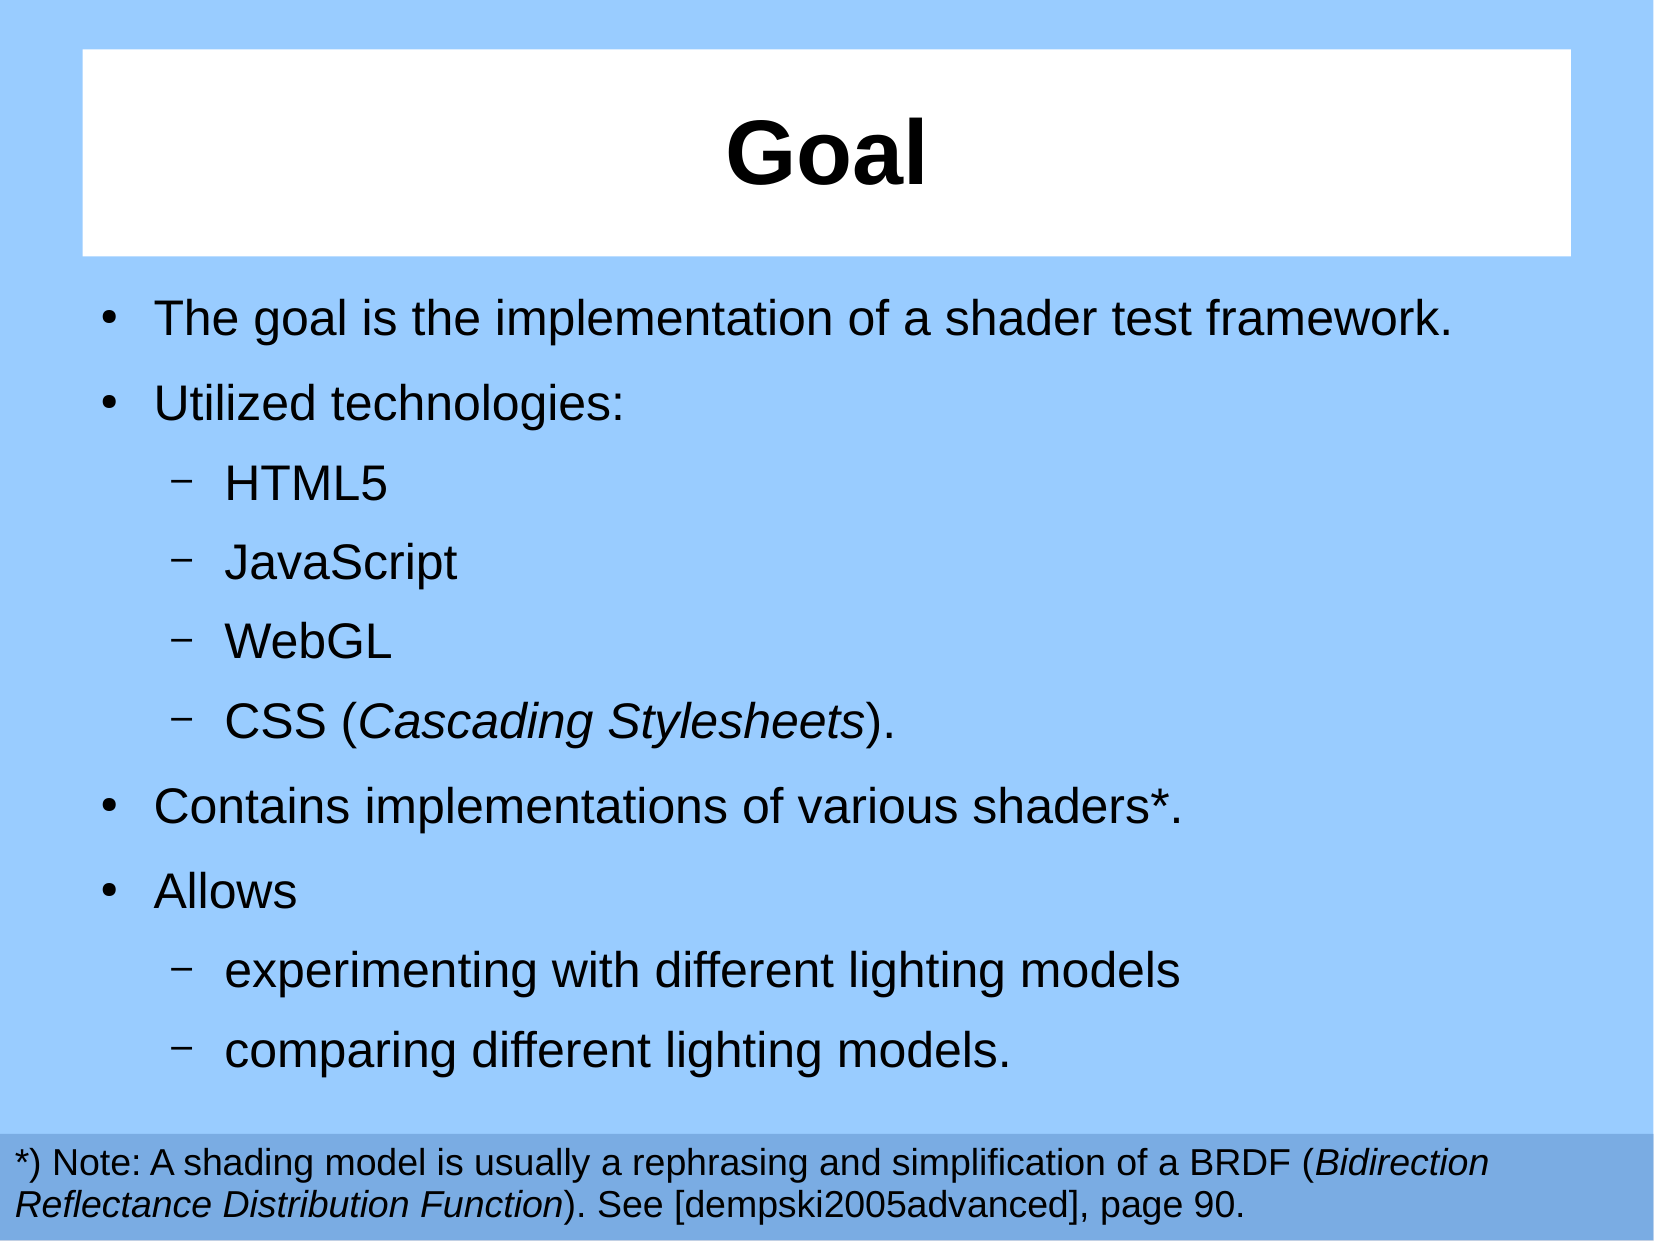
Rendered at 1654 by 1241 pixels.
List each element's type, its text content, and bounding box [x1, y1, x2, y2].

list The goal is the implementation of a shader test framework. Utilized technologies: HTML5 JavaScript WebGL CSS (Cascading Stylesheets). Contains implementations of various shaders*. Allows experimenting with different lighting models comparing different lighting models. [82, 290, 1571, 1133]
text_box *) Note: A shading model is usually a rephrasing and simplification of a BRDF (Bidirection Reflectance Distribution Function). See [dempski2005advanced], page 90. [0, 1133, 1654, 1241]
title Goal [82, 49, 1571, 257]
